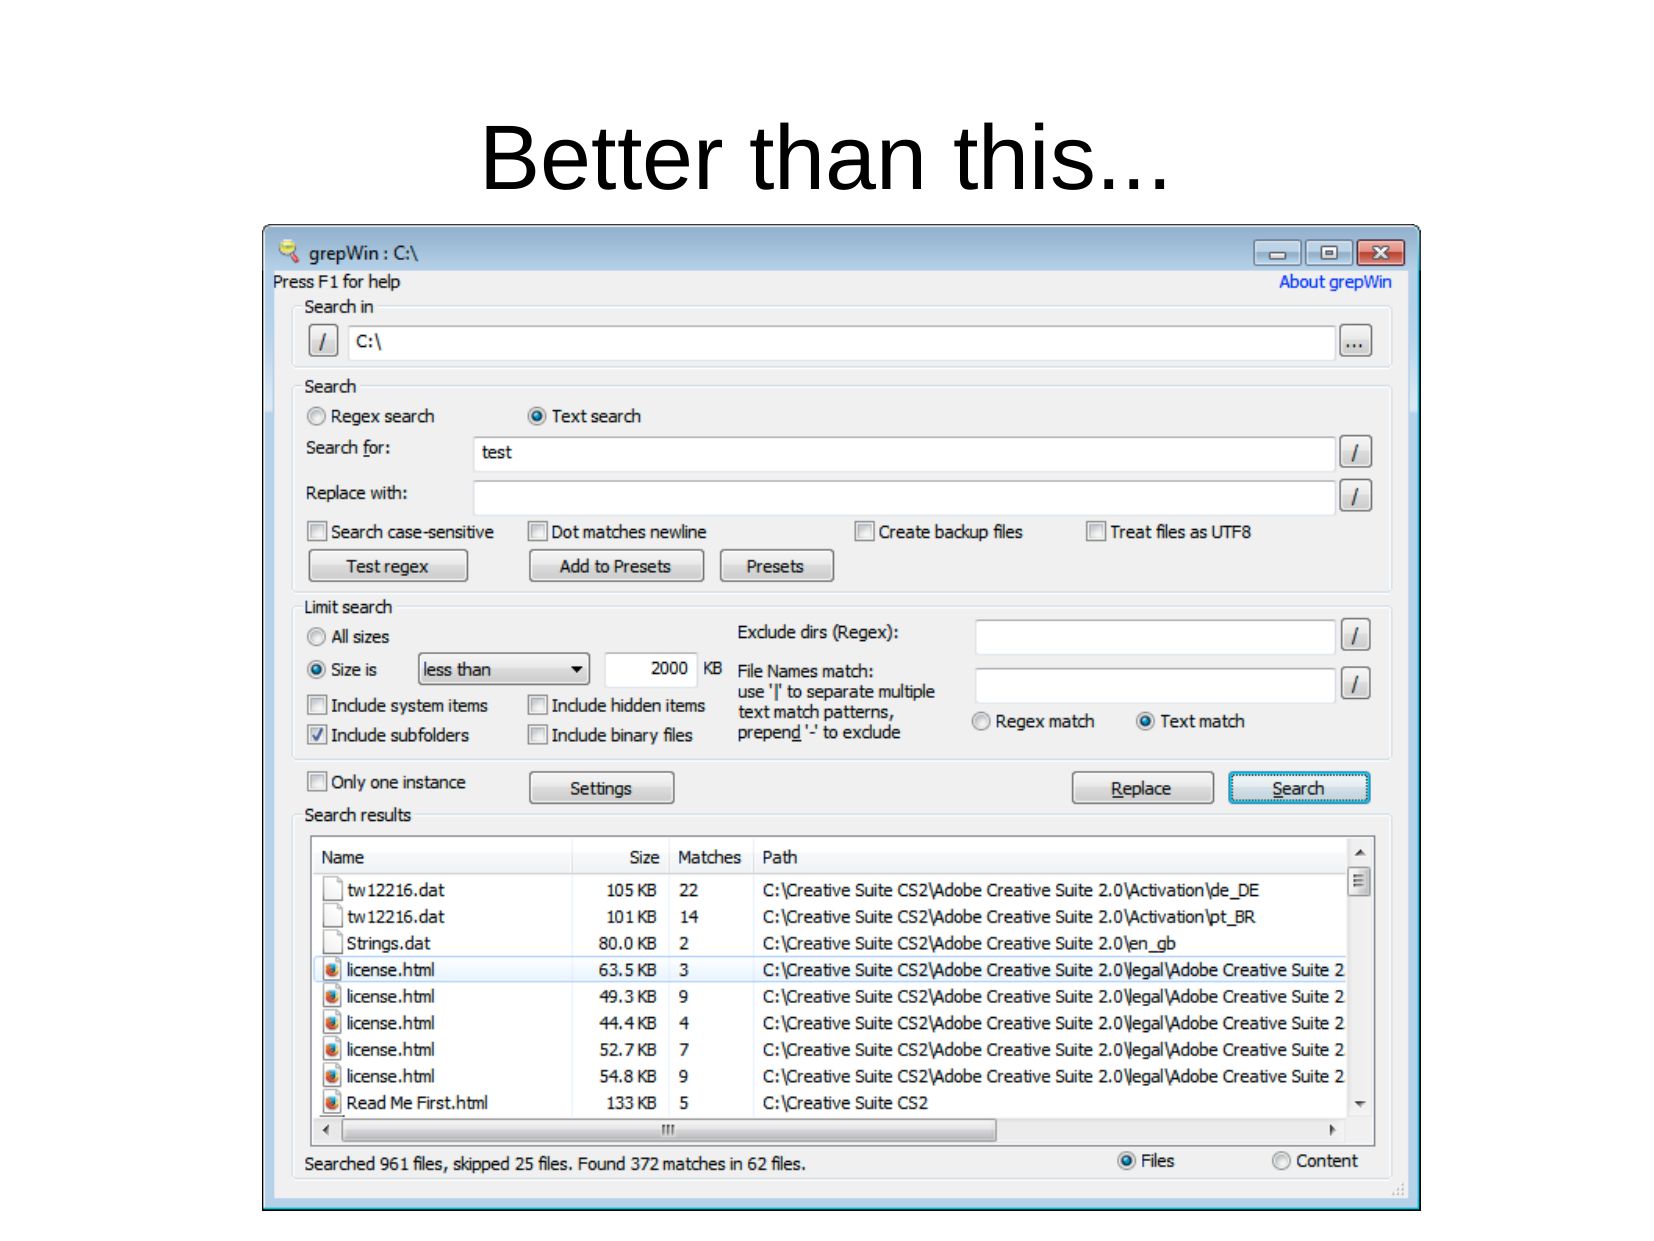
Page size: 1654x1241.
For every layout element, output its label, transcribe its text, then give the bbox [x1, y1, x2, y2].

title Better than this... [82, 49, 1571, 257]
picture [262, 224, 1421, 1211]
